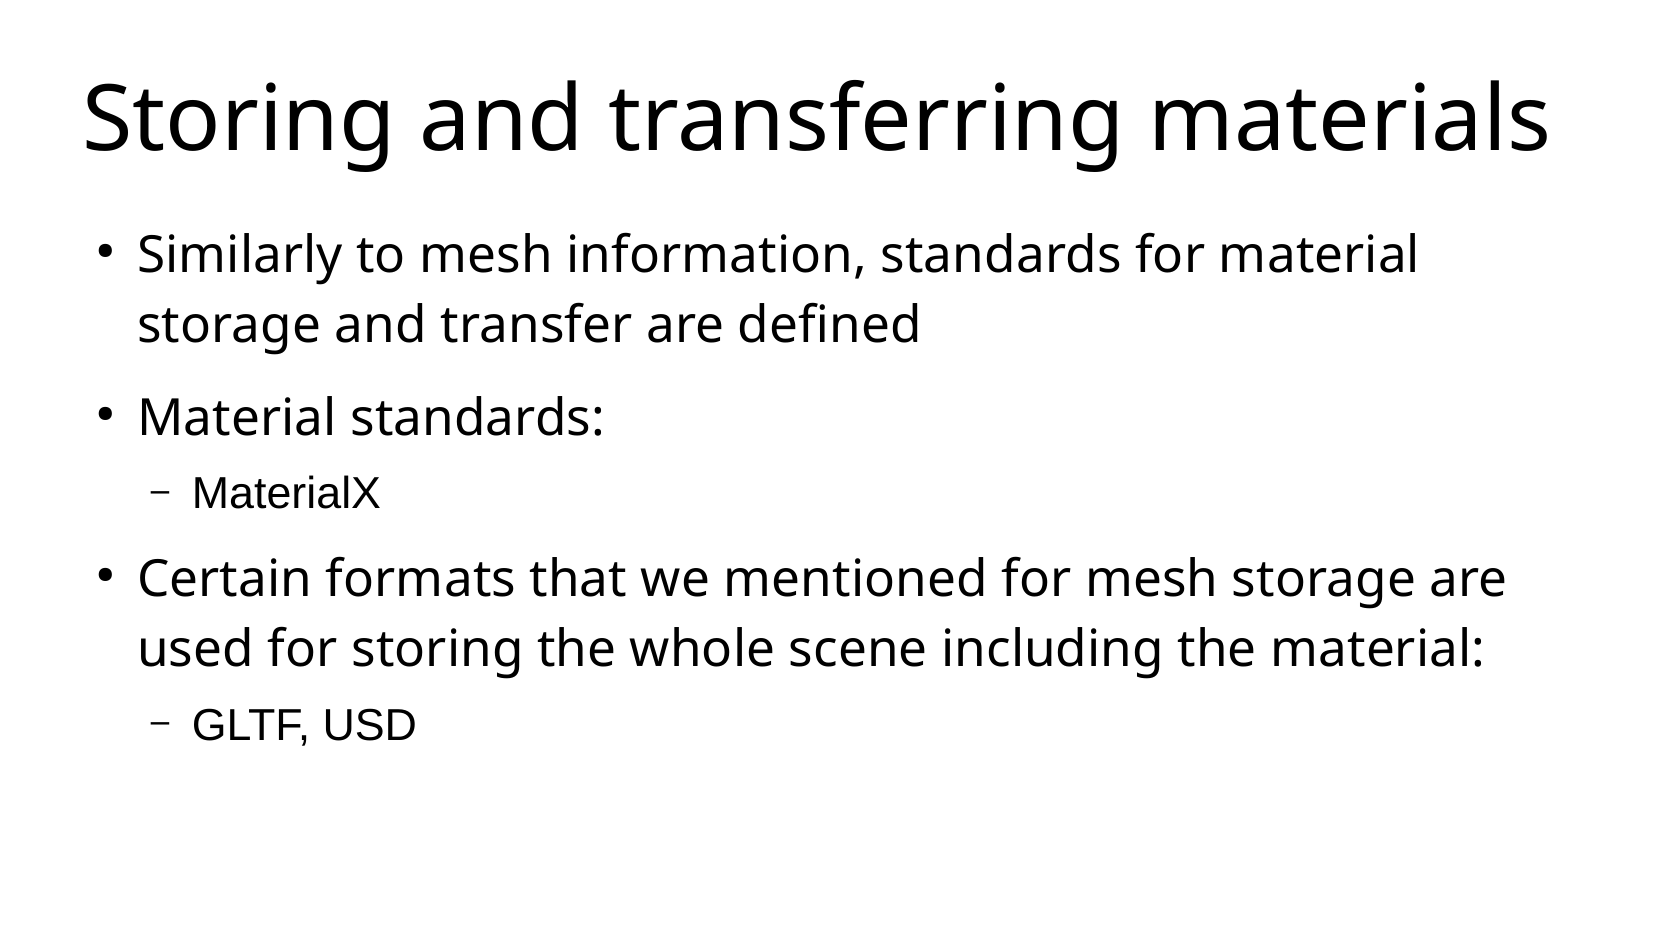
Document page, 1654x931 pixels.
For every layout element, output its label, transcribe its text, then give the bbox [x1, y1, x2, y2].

list Similarly to mesh information, standards for material storage and transfer are defined Material standards: MaterialX Certain formats that we mentioned for mesh storage are used for storing the whole scene including the material: GLTF, USD [82, 217, 1571, 758]
title Storing and transferring materials [82, 37, 1571, 193]
